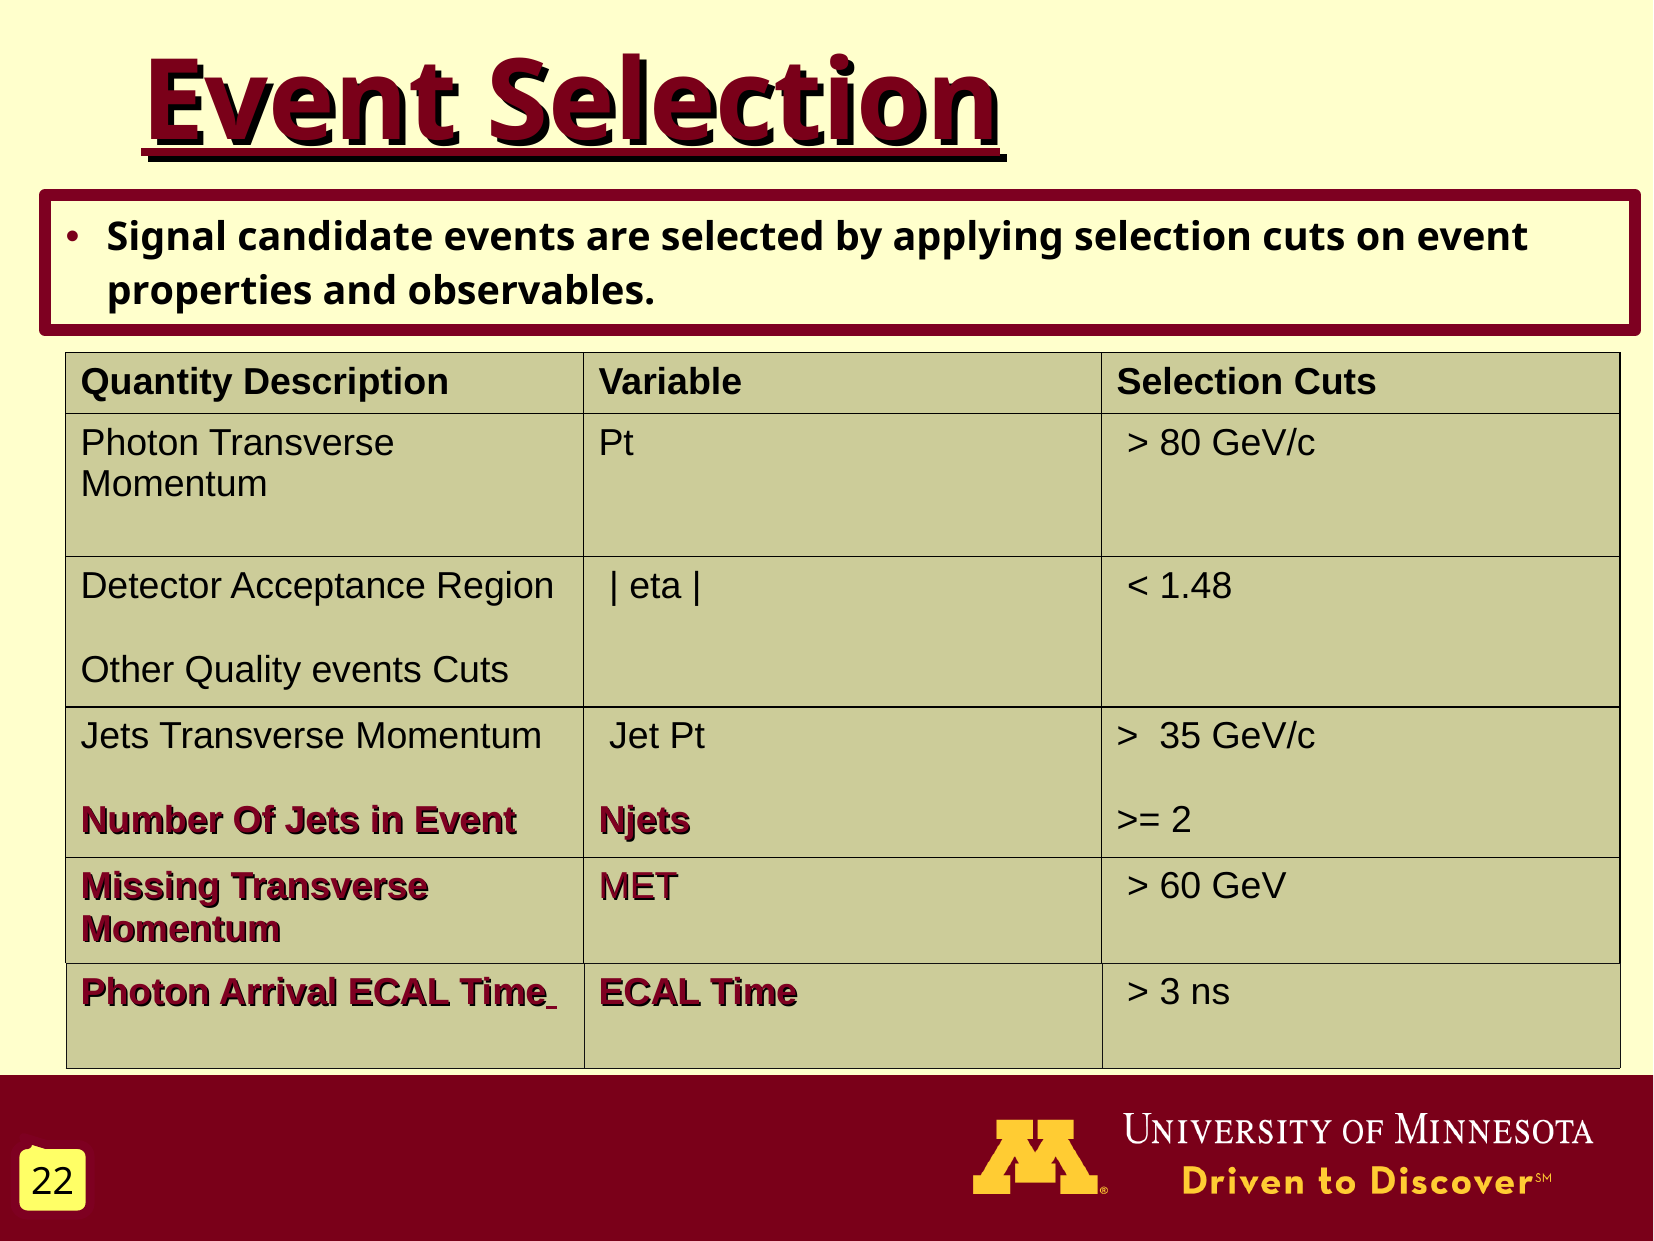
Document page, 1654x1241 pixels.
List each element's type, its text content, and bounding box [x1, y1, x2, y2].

table_cell | eta | [584, 557, 1101, 706]
table_cell Photon Transverse Momentum [66, 414, 583, 556]
table_header Variable [584, 353, 1101, 413]
table_cell Jets Transverse Momentum Number Of Jets in Event [66, 708, 583, 857]
table_header Selection Cuts [1102, 353, 1619, 413]
table_cell > 80 GeV/c [1102, 414, 1619, 556]
table_cell Photon Arrival ECAL Time [67, 964, 584, 1068]
picture [0, 1075, 1654, 1241]
list Signal candidate events are selected by applying selection cuts on event properties and observables. [45, 195, 1636, 331]
table_cell ECAL Time [585, 964, 1102, 1068]
table_cell > 3 ns [1103, 964, 1620, 1068]
table_cell Detector Acceptance Region Other Quality events Cuts [66, 557, 583, 706]
table_cell Missing Transverse Momentum [66, 858, 583, 963]
text_box 22 [15, 1137, 91, 1216]
table_cell < 1.48 [1102, 557, 1619, 706]
table_cell > 60 GeV [1102, 858, 1619, 963]
table_cell > 35 GeV/c >= 2 [1102, 708, 1619, 857]
title Event Selection [126, 19, 1532, 170]
table_cell MET [584, 858, 1101, 963]
table_header Quantity Description [66, 353, 583, 413]
table_cell Jet Pt Njets [584, 708, 1101, 857]
table_cell Pt [584, 414, 1101, 556]
